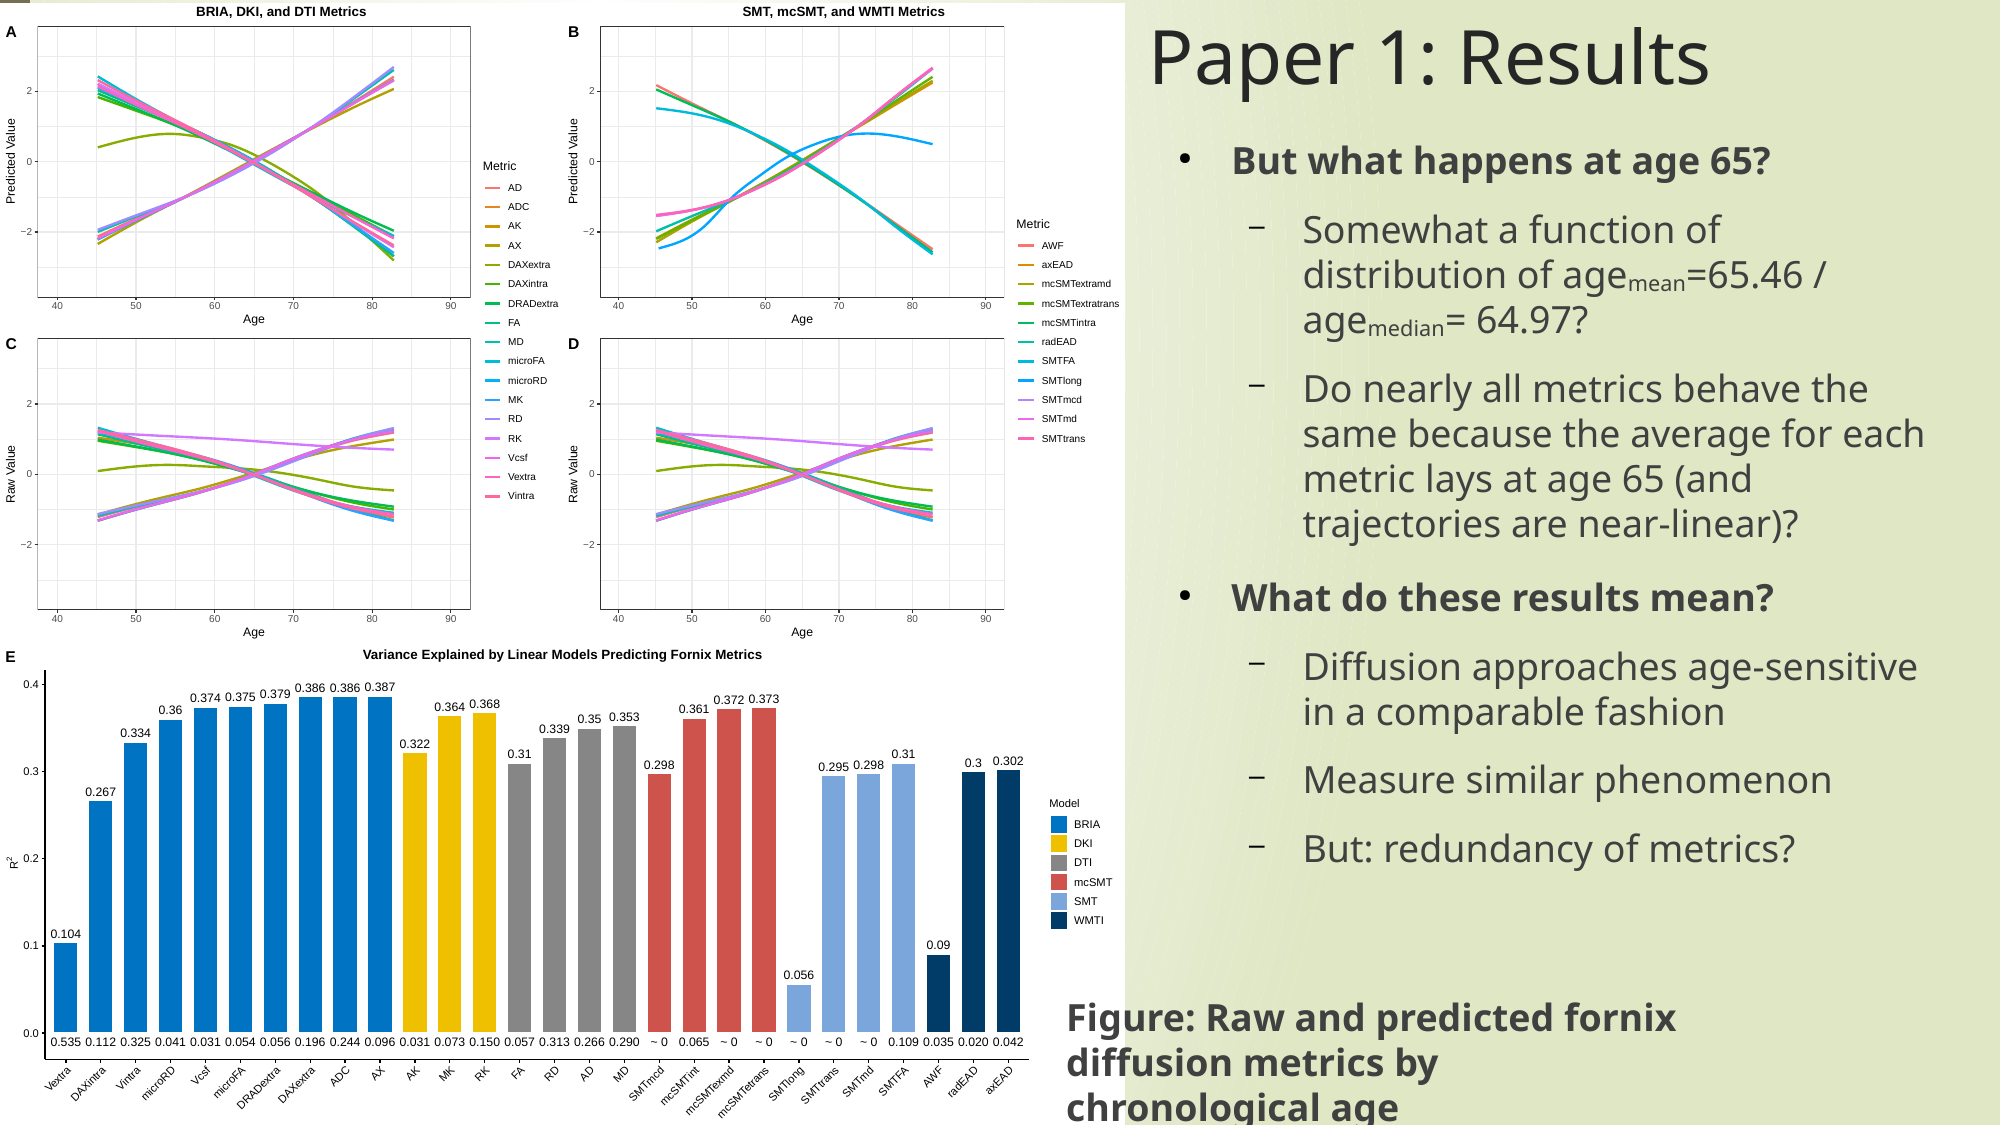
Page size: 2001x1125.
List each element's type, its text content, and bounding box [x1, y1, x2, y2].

list But what happens at age 65? Somewhat a function of distribution of agemean=65.46 / agemedian= 64.97? Do nearly all metrics behave the same because the average for each metric lays at age 65 (and trajectories are near-linear)? What do these results mean? Diffusion approaches age-sensitive in a comparable fashion Measure similar phenomenon But: redundancy of metrics? [1145, 129, 1949, 898]
picture [0, 2, 1126, 1125]
title Paper 1: Results [1134, 2, 2000, 119]
list Figure: Raw and predicted fornix diffusion metrics by chronological age [1051, 986, 1701, 1117]
